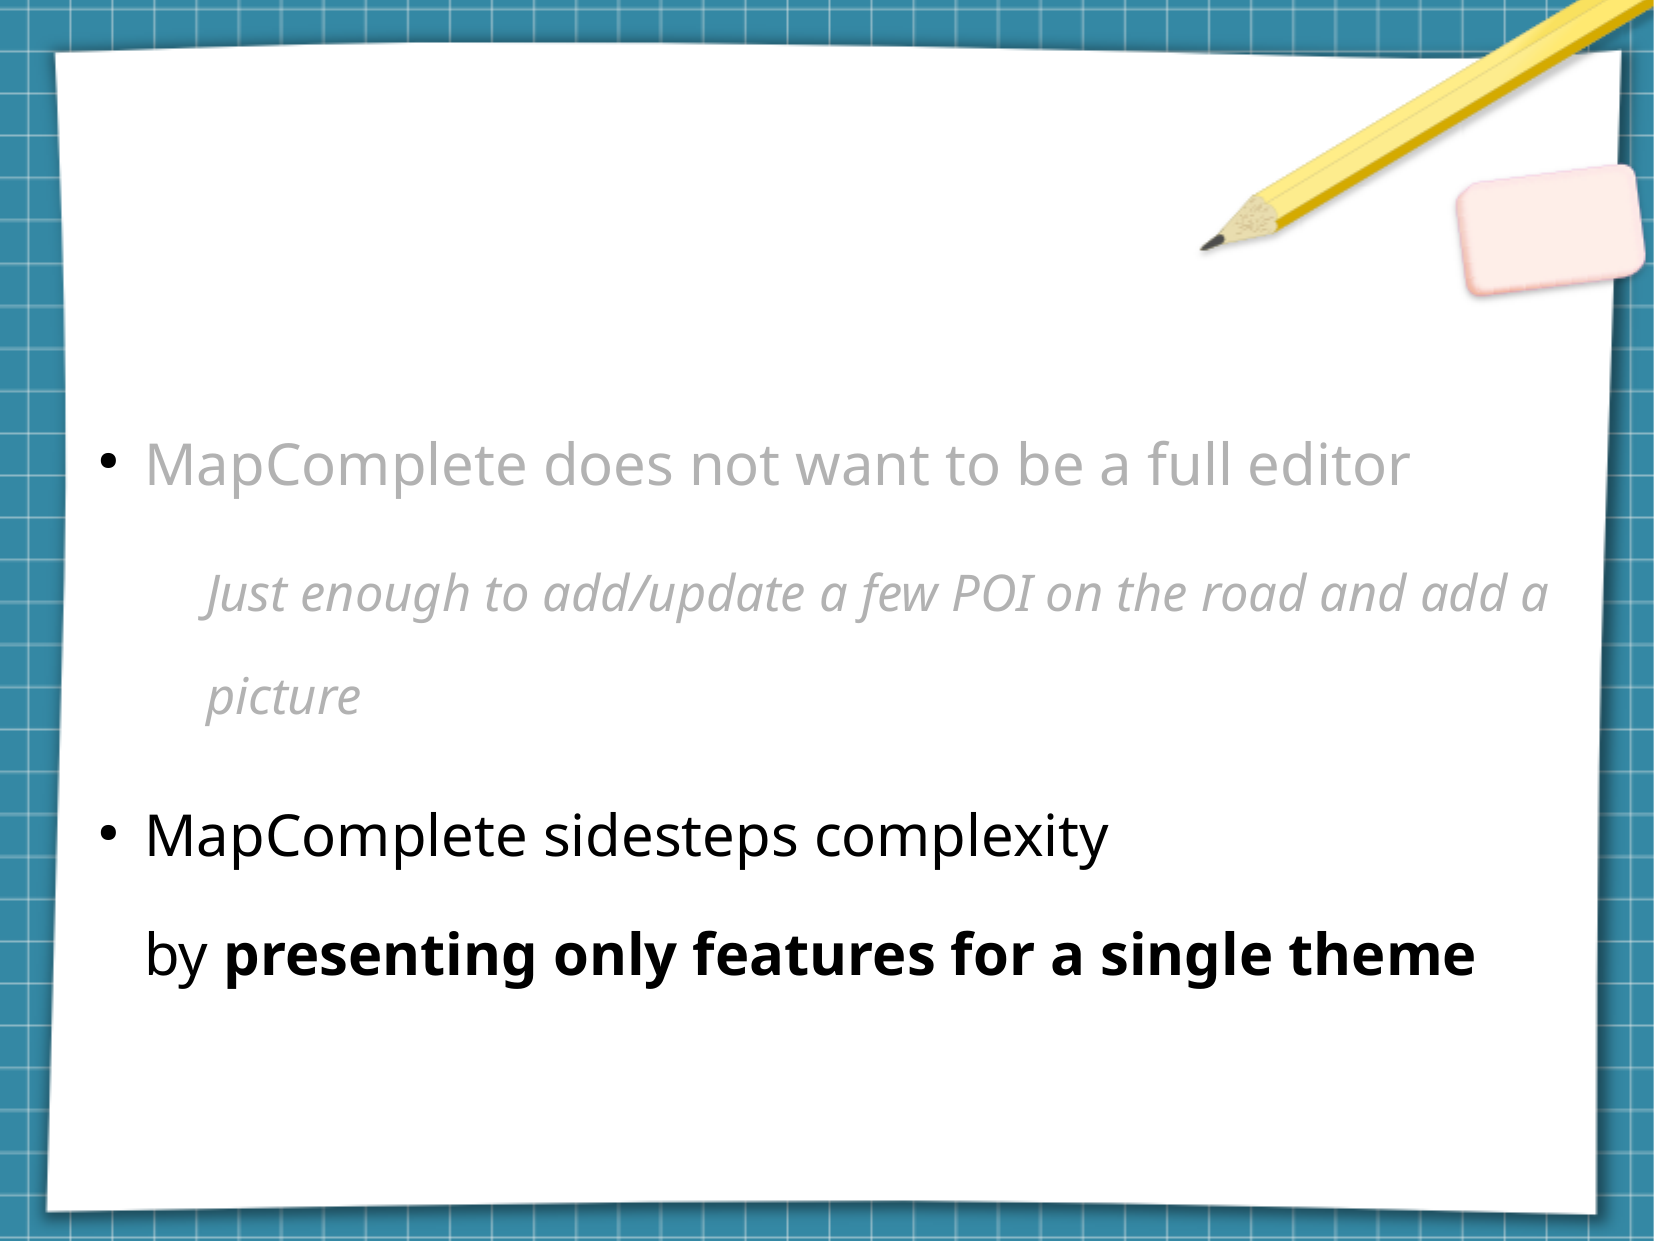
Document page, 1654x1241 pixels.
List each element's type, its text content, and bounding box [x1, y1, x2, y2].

list MapComplete does not want to be a full editor Just enough to add/update a few POI on the road and add a picture MapComplete sidesteps complexity by presenting only features for a single theme [82, 135, 1571, 1010]
picture [0, 0, 1654, 1241]
